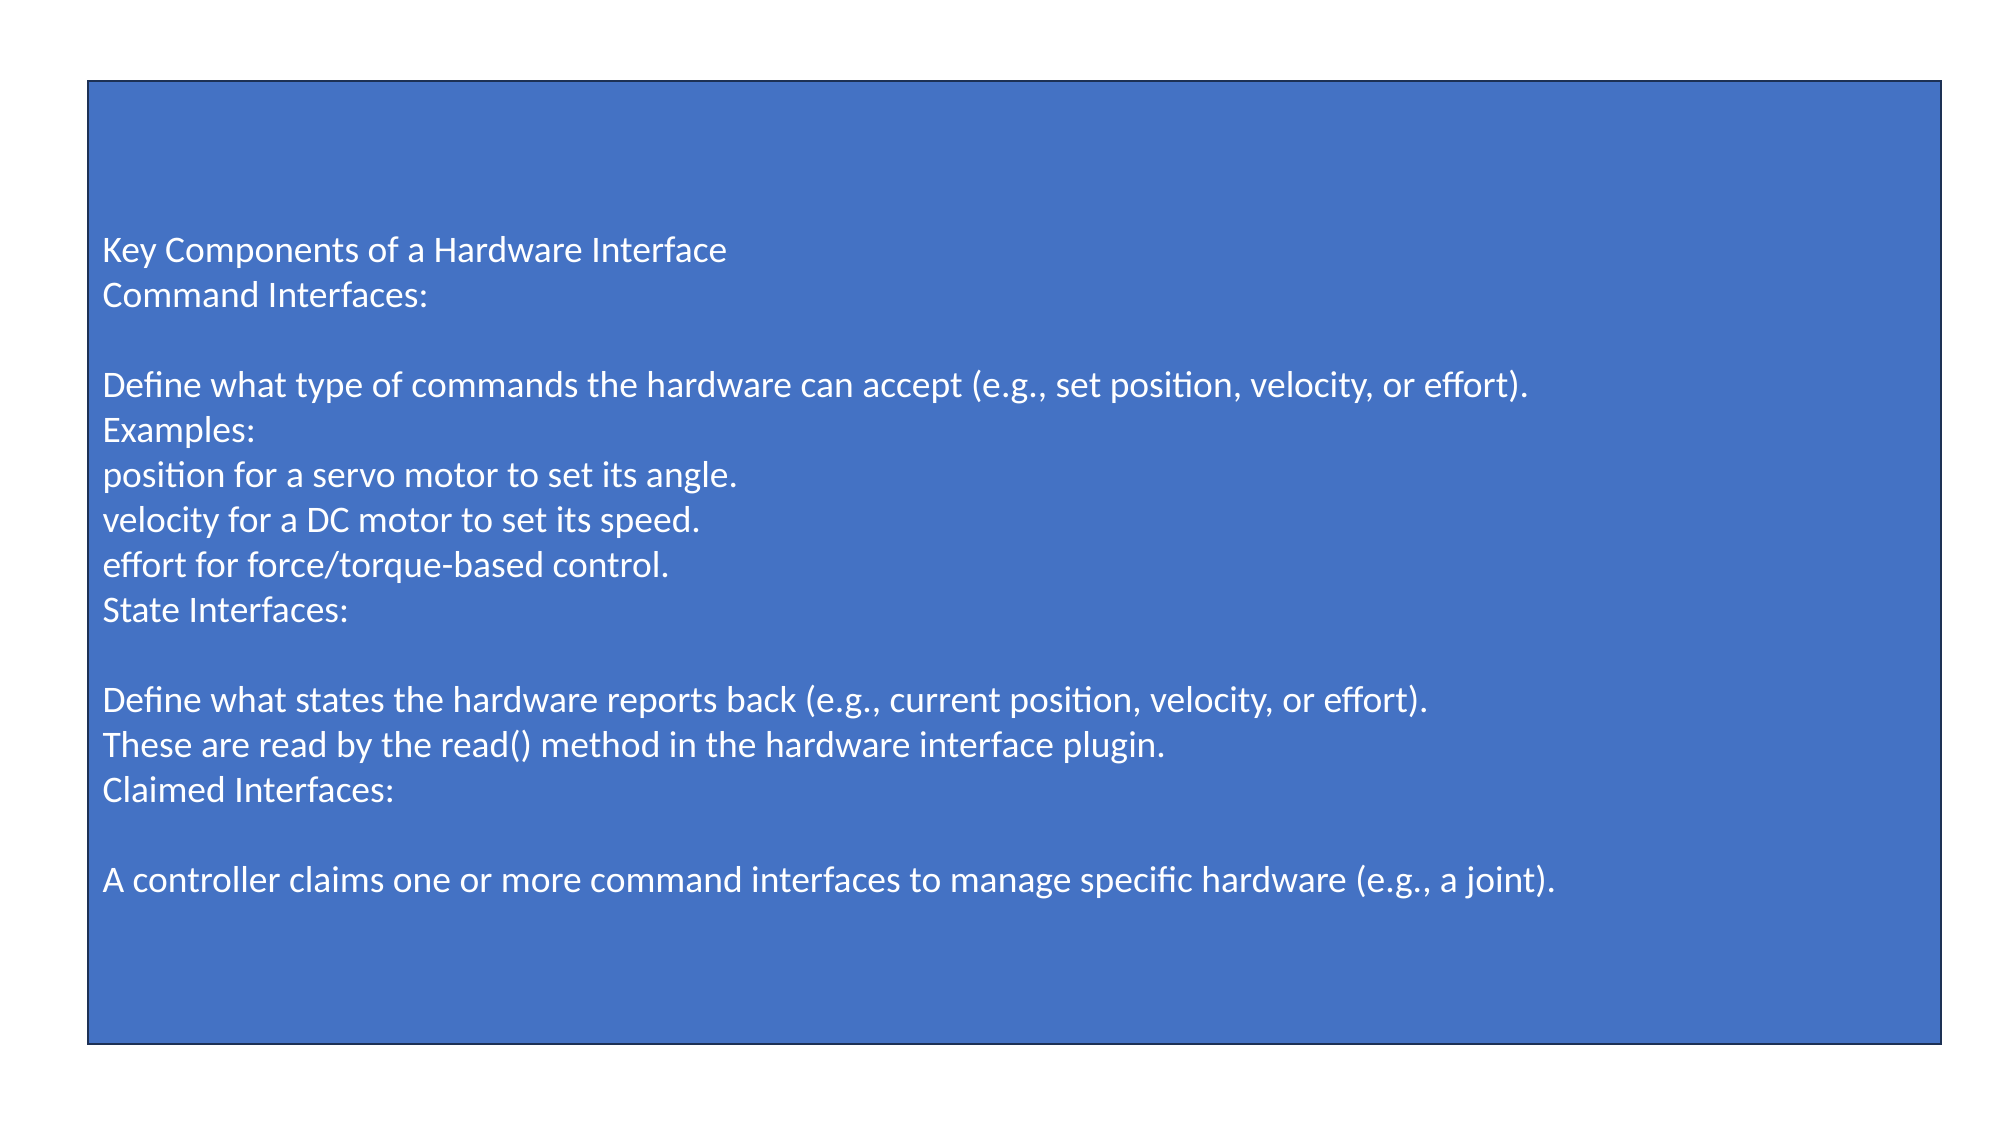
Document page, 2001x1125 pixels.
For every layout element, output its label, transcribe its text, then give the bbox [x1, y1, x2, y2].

text_box Key Components of a Hardware Interface Command Interfaces: Define what type of commands the hardware can accept (e.g., set position, velocity, or effort). Examples: position for a servo motor to set its angle. velocity for a DC motor to set its speed. effort for force/torque-based control. State Interfaces: Define what states the hardware reports back (e.g., current position, velocity, or effort). These are read by the read() method in the hardware interface plugin. Claimed Interfaces: A controller claims one or more command interfaces to manage specific hardware (e.g., a joint). [87, 80, 1942, 1045]
